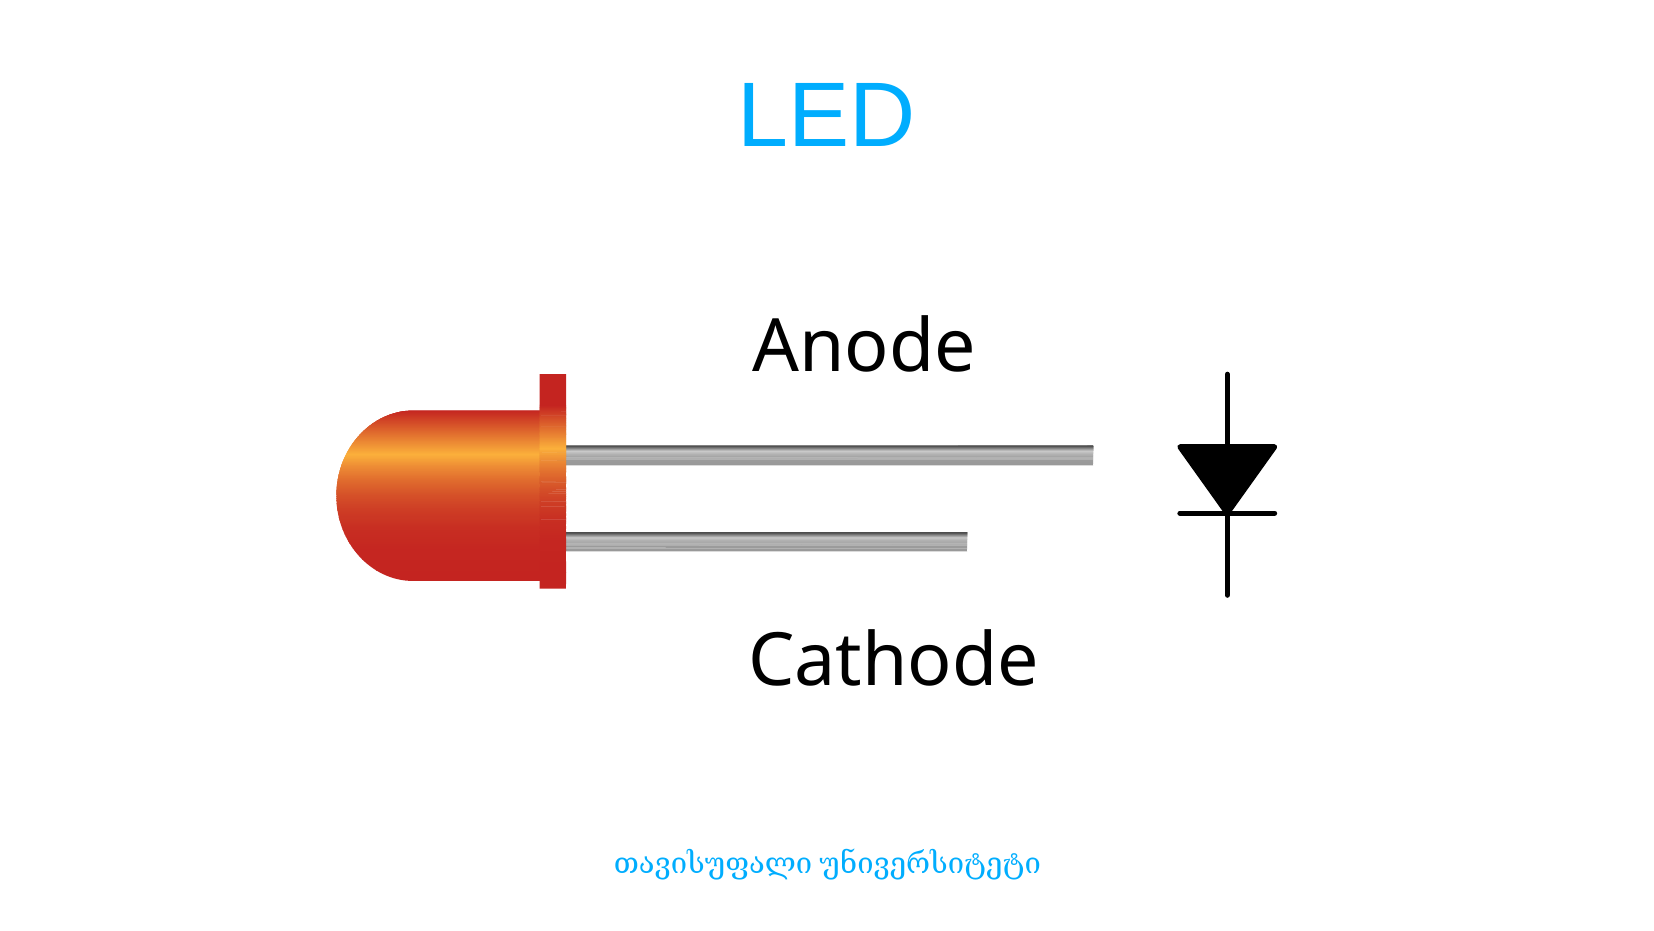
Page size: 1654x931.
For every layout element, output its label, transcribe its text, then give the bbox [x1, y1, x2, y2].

picture [270, 213, 1366, 788]
title LED [82, 37, 1571, 193]
